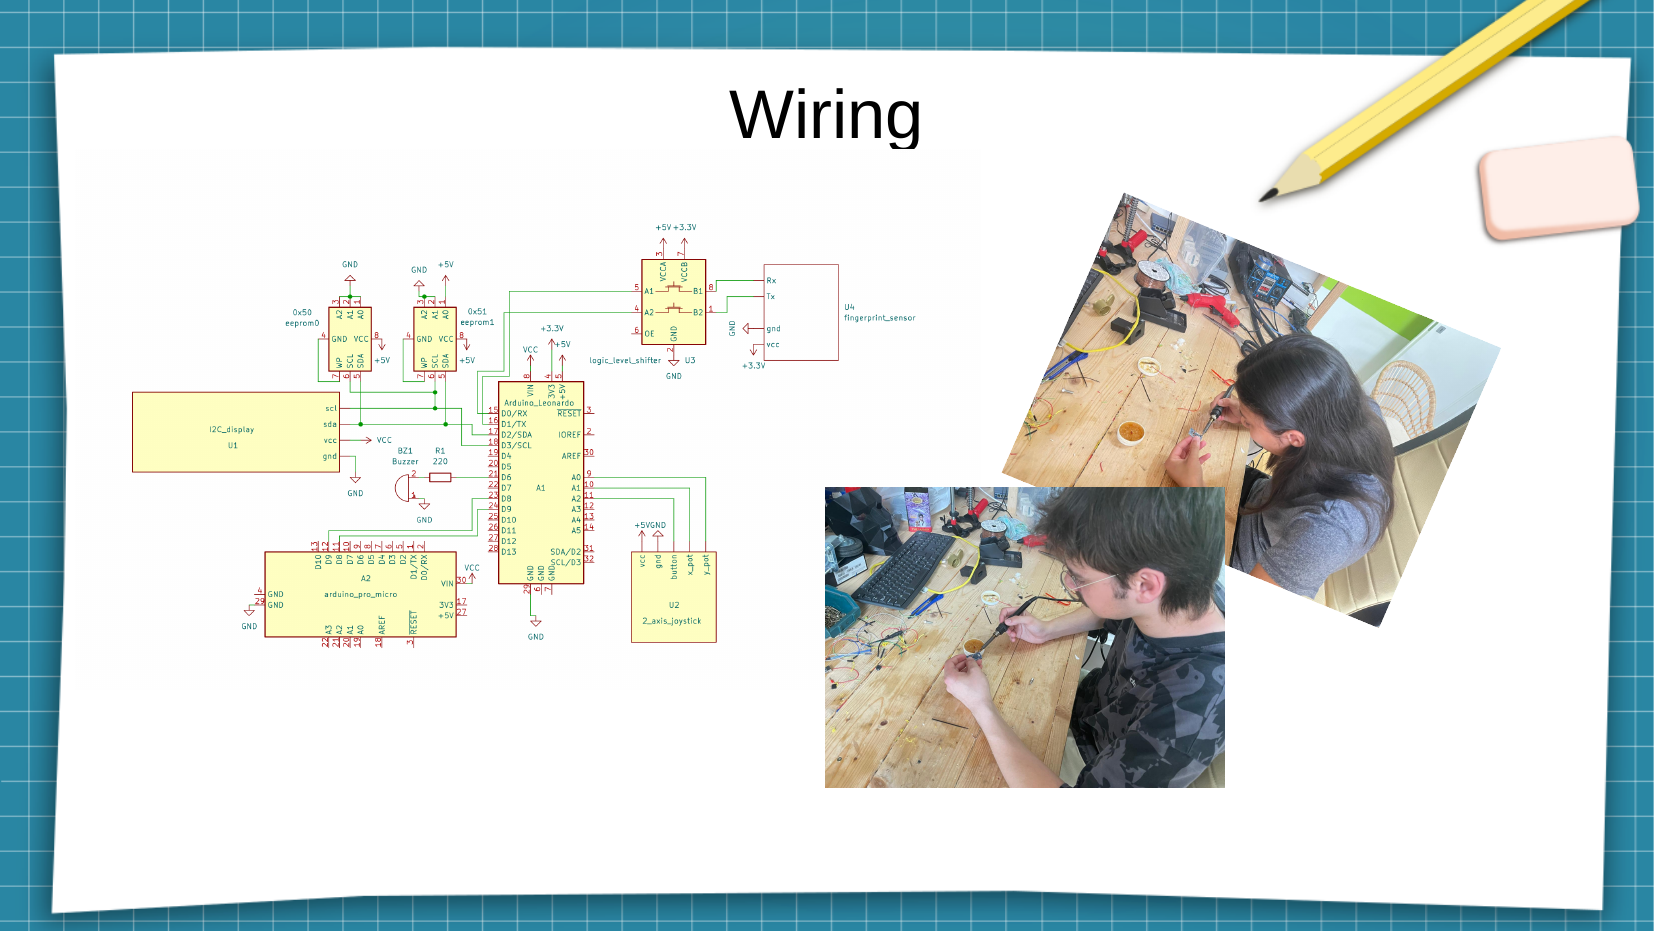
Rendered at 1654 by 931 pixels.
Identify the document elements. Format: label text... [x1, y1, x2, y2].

title Wiring [82, 37, 1571, 193]
picture [0, 0, 1654, 931]
